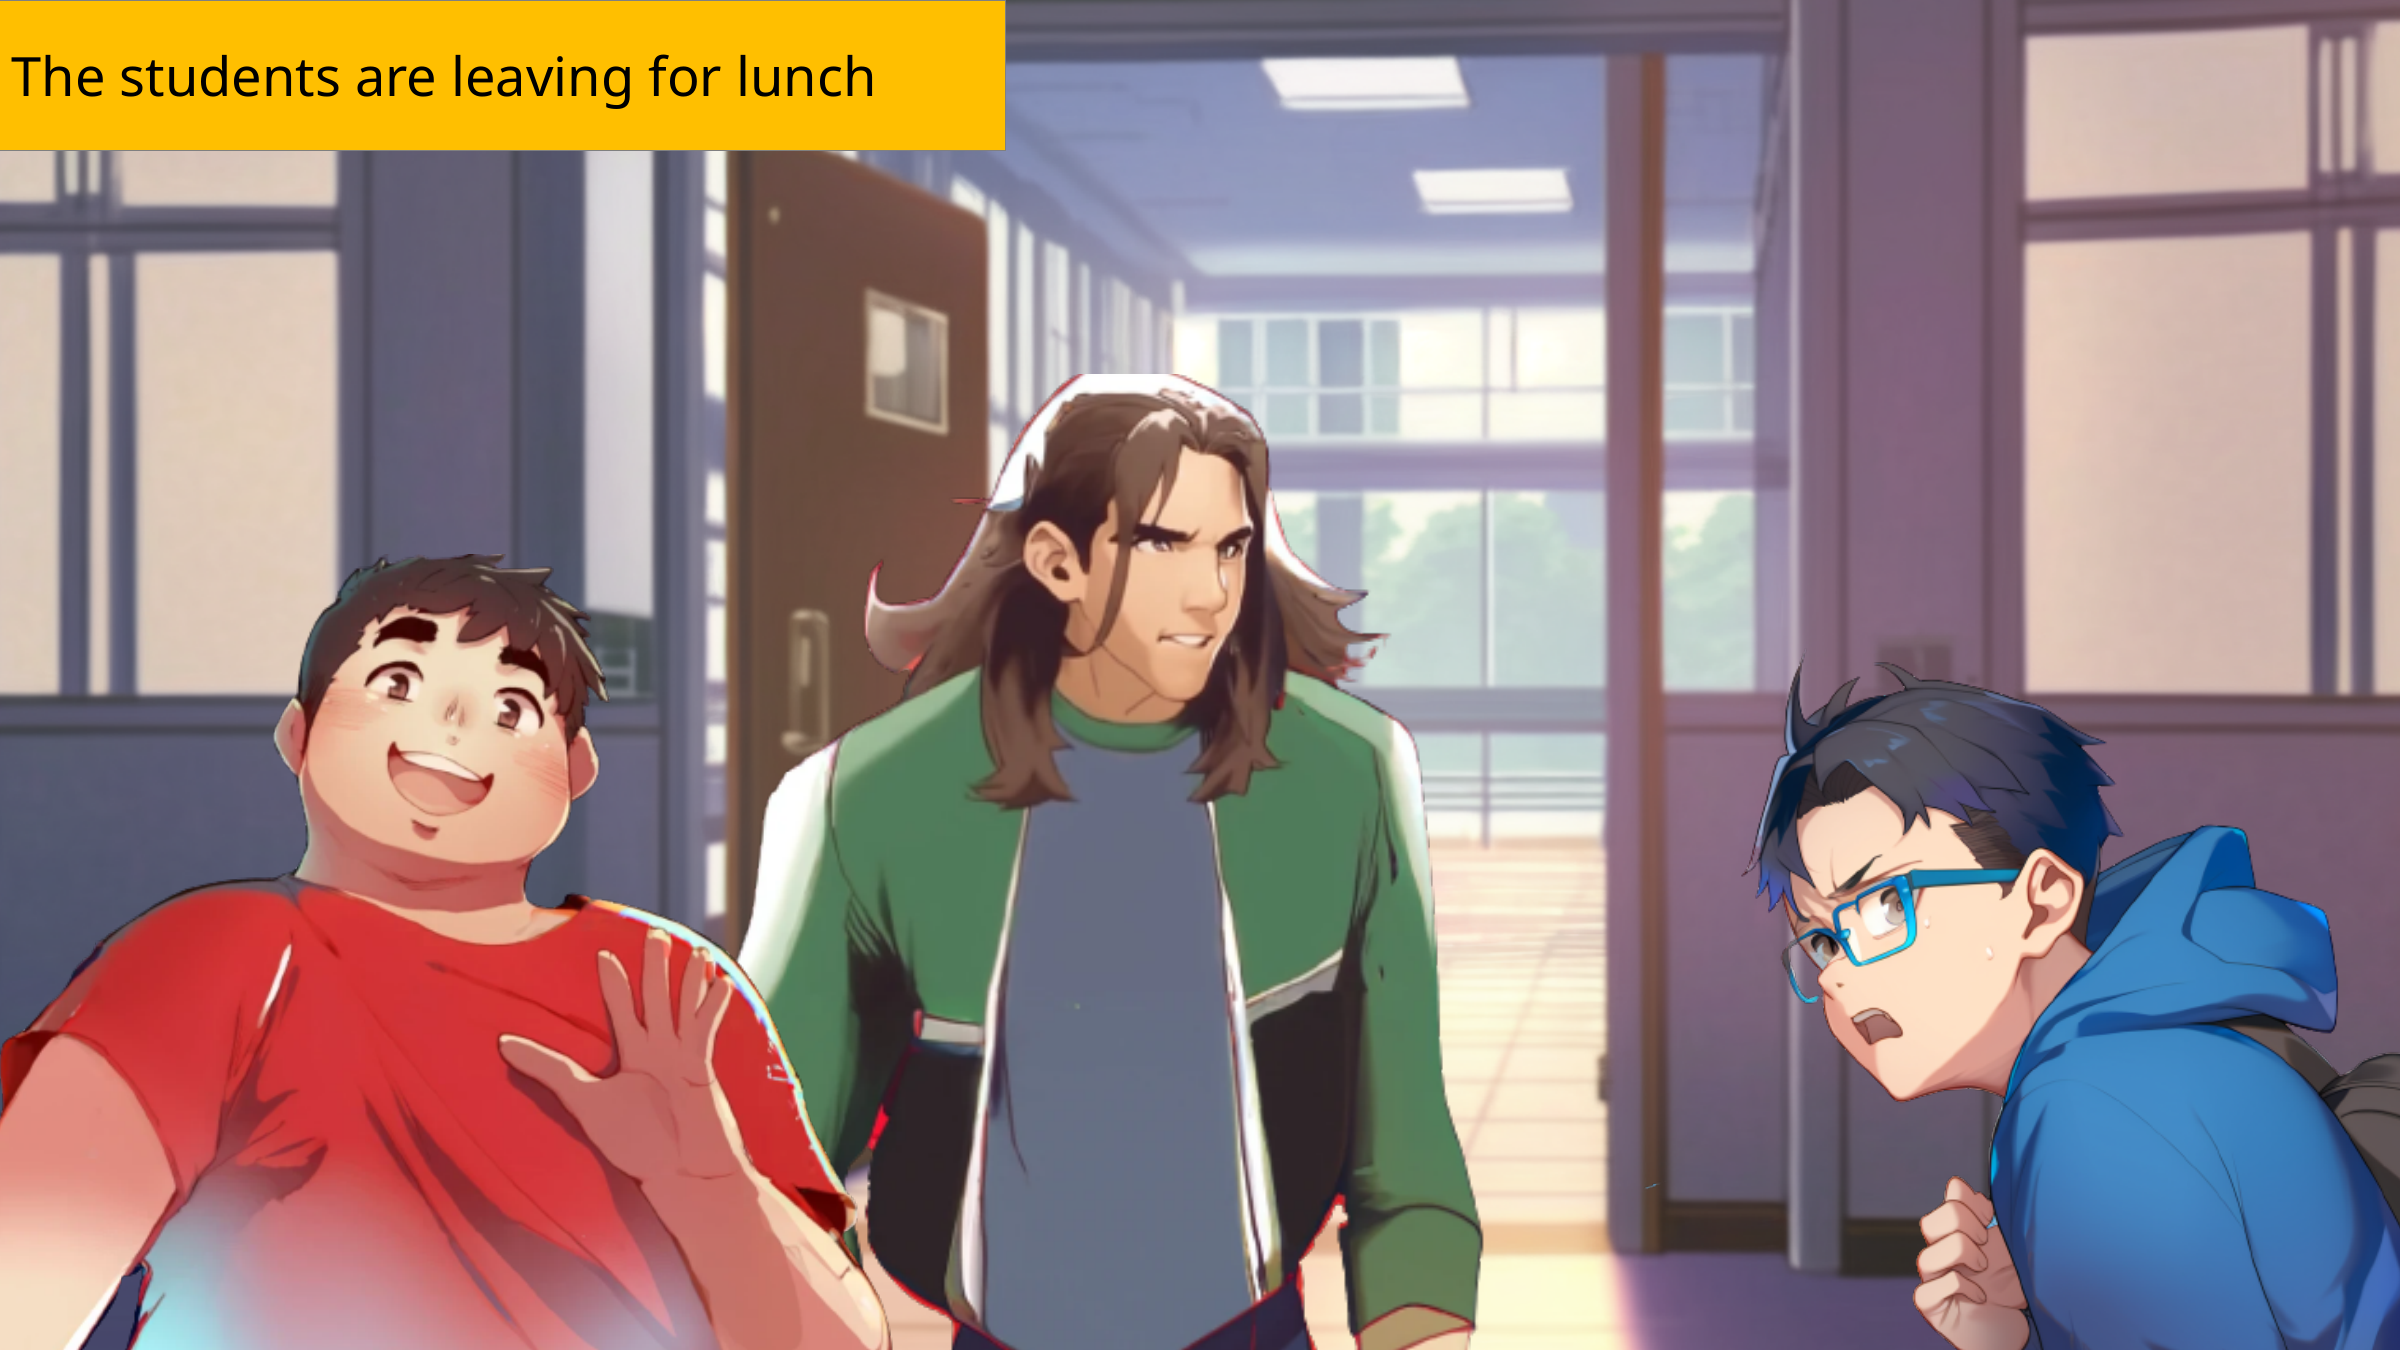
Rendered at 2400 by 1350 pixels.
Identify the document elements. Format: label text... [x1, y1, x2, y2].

text_box The students are leaving for lunch [0, 0, 1006, 151]
picture [0, 0, 2400, 1350]
